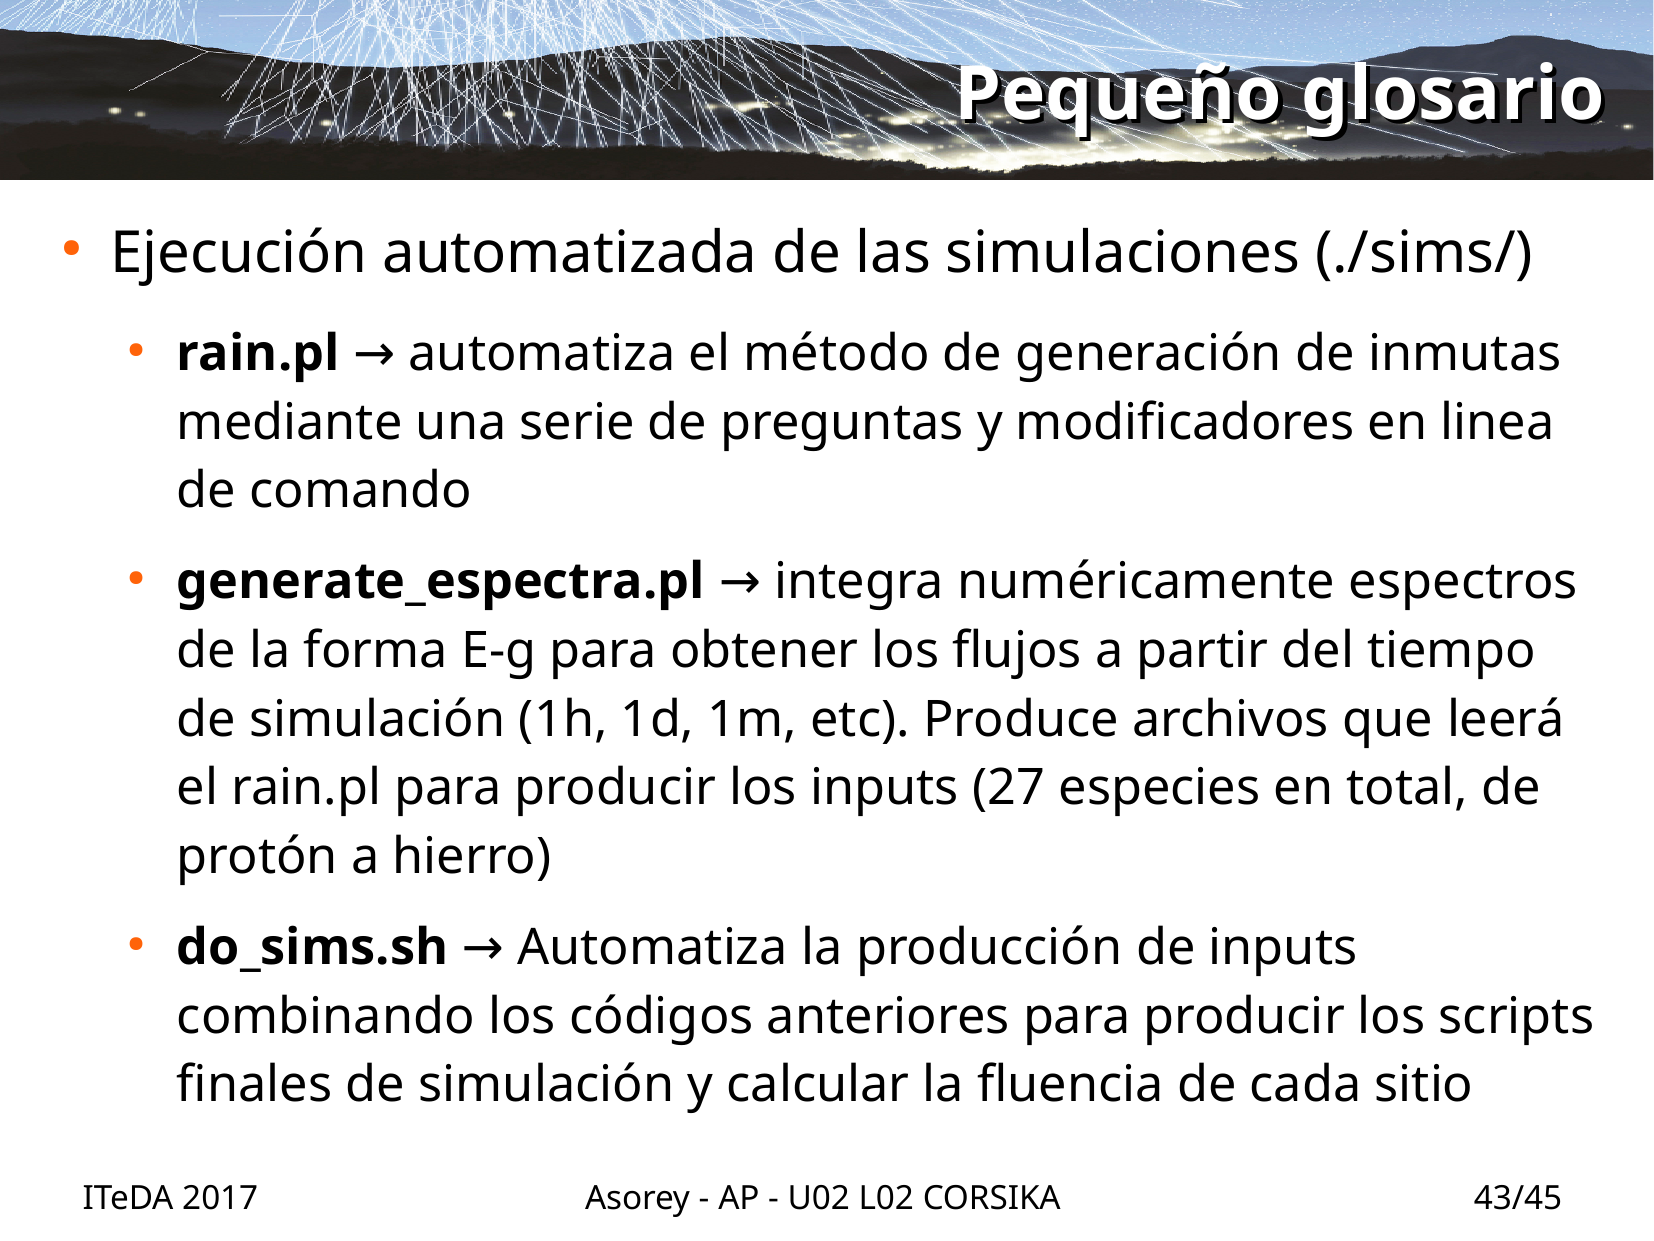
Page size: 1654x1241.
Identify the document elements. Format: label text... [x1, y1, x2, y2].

list Ejecución automatizada de las simulaciones (./sims/) rain.pl → automatiza el método de generación de inmutas mediante una serie de preguntas y modificadores en linea de comando generate_espectra.pl → integra numéricamente espectros de la forma E-g para obtener los flujos a partir del tiempo de simulación (1h, 1d, 1m, etc). Produce archivos que leerá el rain.pl para producir los inputs (27 especies en total, de protón a hierro) do_sims.sh → Automatiza la producción de inputs combinando los códigos anteriores para producir los scripts finales de simulación y calcular la fluencia de cada sitio [45, 210, 1606, 1156]
title Pequeño glosario [45, 15, 1606, 166]
picture [0, 0, 1654, 180]
